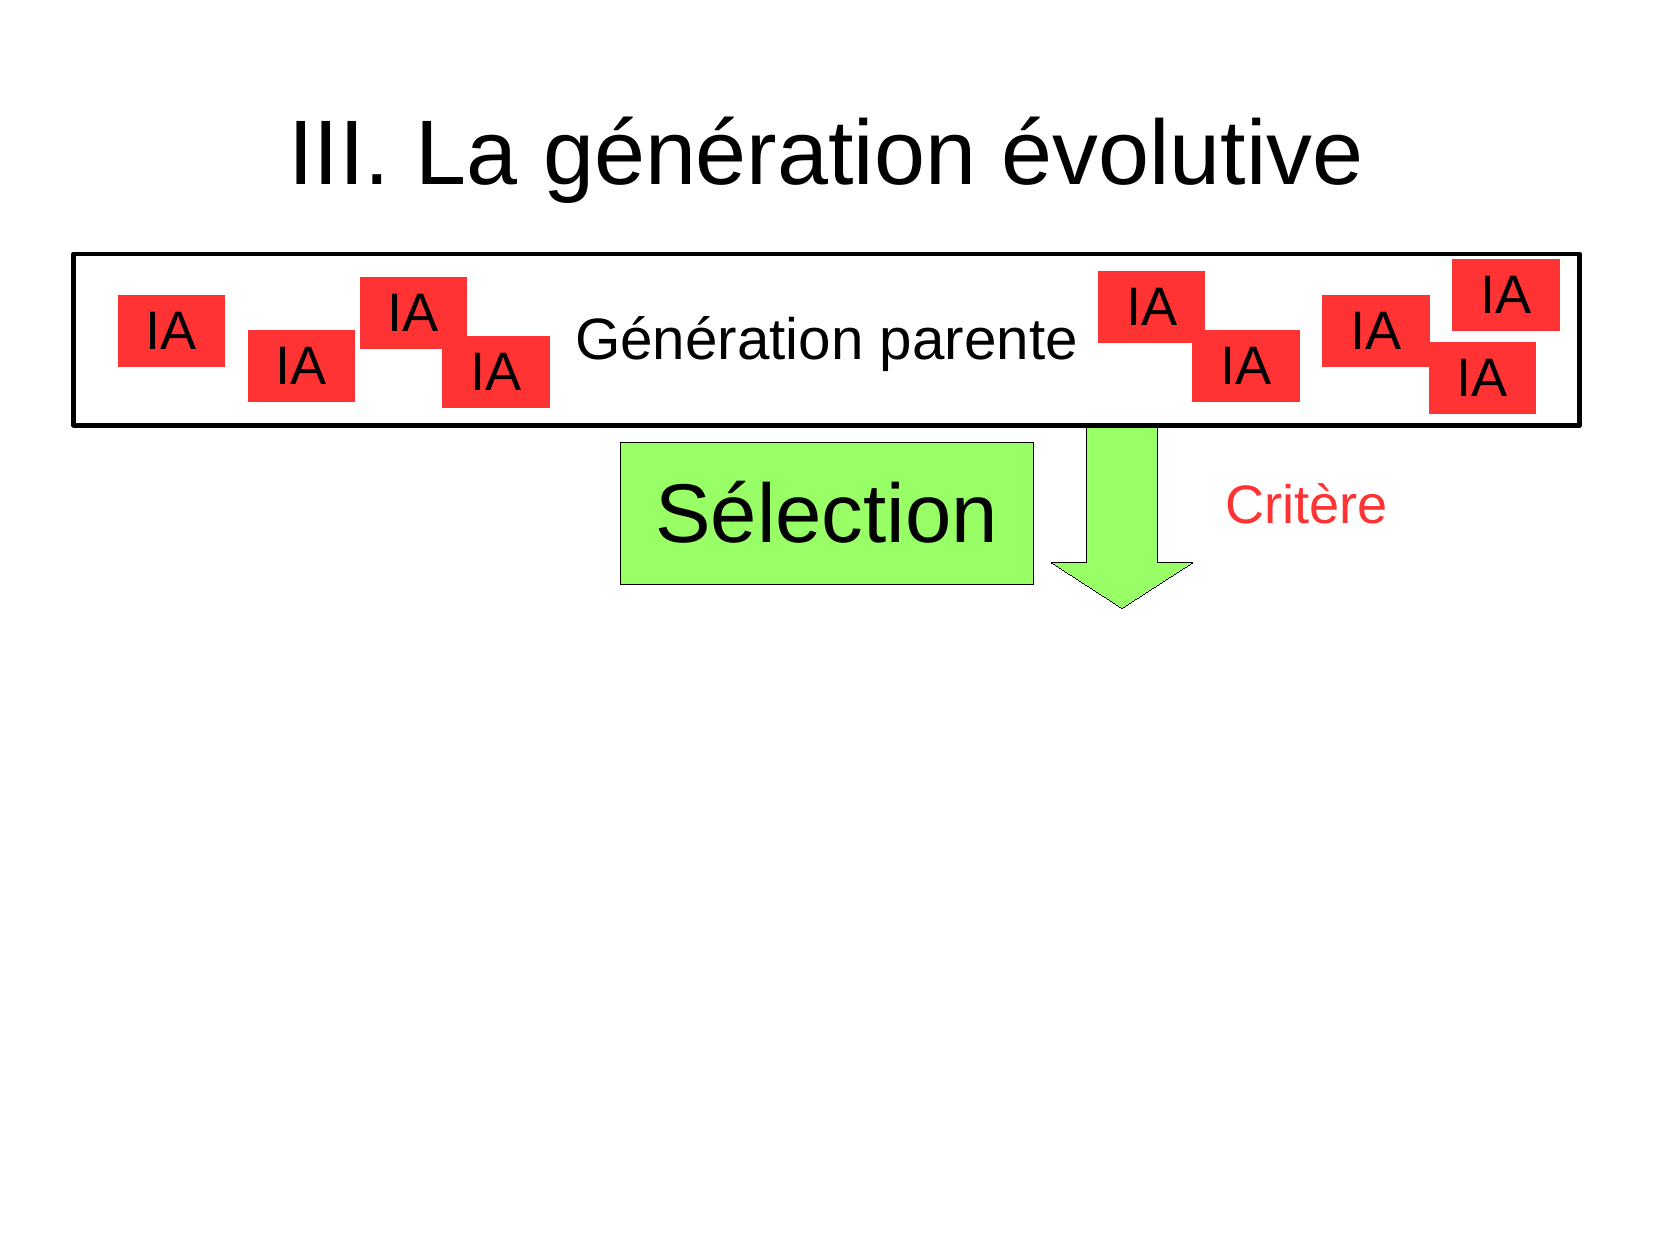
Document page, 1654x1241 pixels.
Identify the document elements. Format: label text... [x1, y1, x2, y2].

text_box IA [360, 277, 467, 349]
text_box Critère [1210, 467, 1404, 544]
text_box IA [1322, 295, 1430, 367]
title III. La génération évolutive [82, 49, 1571, 253]
text_box Génération parente [73, 253, 1580, 426]
text_box IA [1452, 259, 1560, 331]
text_box IA [248, 330, 355, 402]
text_box IA [1429, 342, 1536, 414]
text_box IA [118, 295, 225, 367]
text_box IA [1192, 330, 1300, 402]
text_box IA [1098, 271, 1205, 343]
text_box [1051, 426, 1193, 609]
text_box Sélection [620, 442, 1034, 585]
text_box IA [442, 336, 550, 408]
